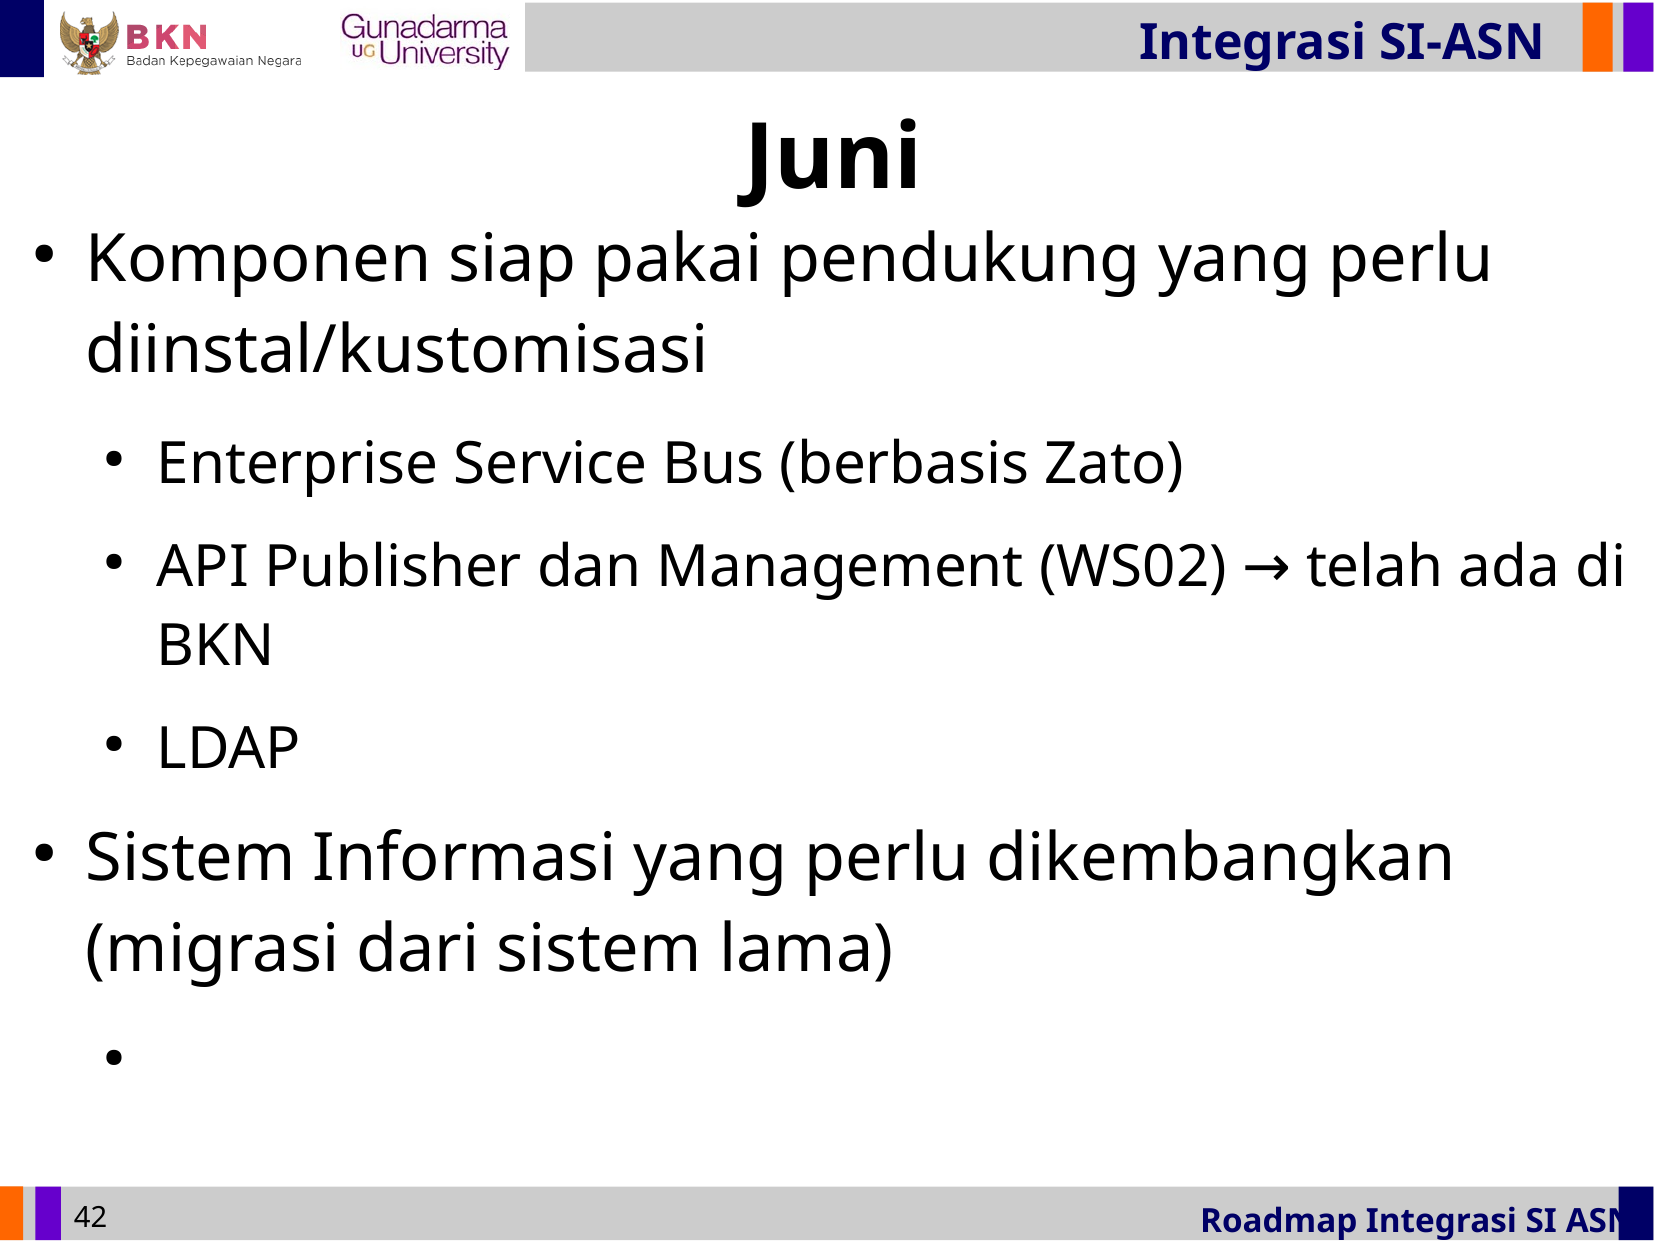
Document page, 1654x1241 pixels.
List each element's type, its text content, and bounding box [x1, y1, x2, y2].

picture [340, 0, 510, 70]
list Komponen siap pakai pendukung yang perlu diinstal/kustomisasi Enterprise Service Bus (berbasis Zato) API Publisher dan Management (WS02) → telah ada di BKN LDAP Sistem Informasi yang perlu dikembangkan (migrasi dari sistem lama) [14, 210, 1630, 1176]
picture [60, 11, 301, 75]
title Juni [77, 90, 1591, 210]
